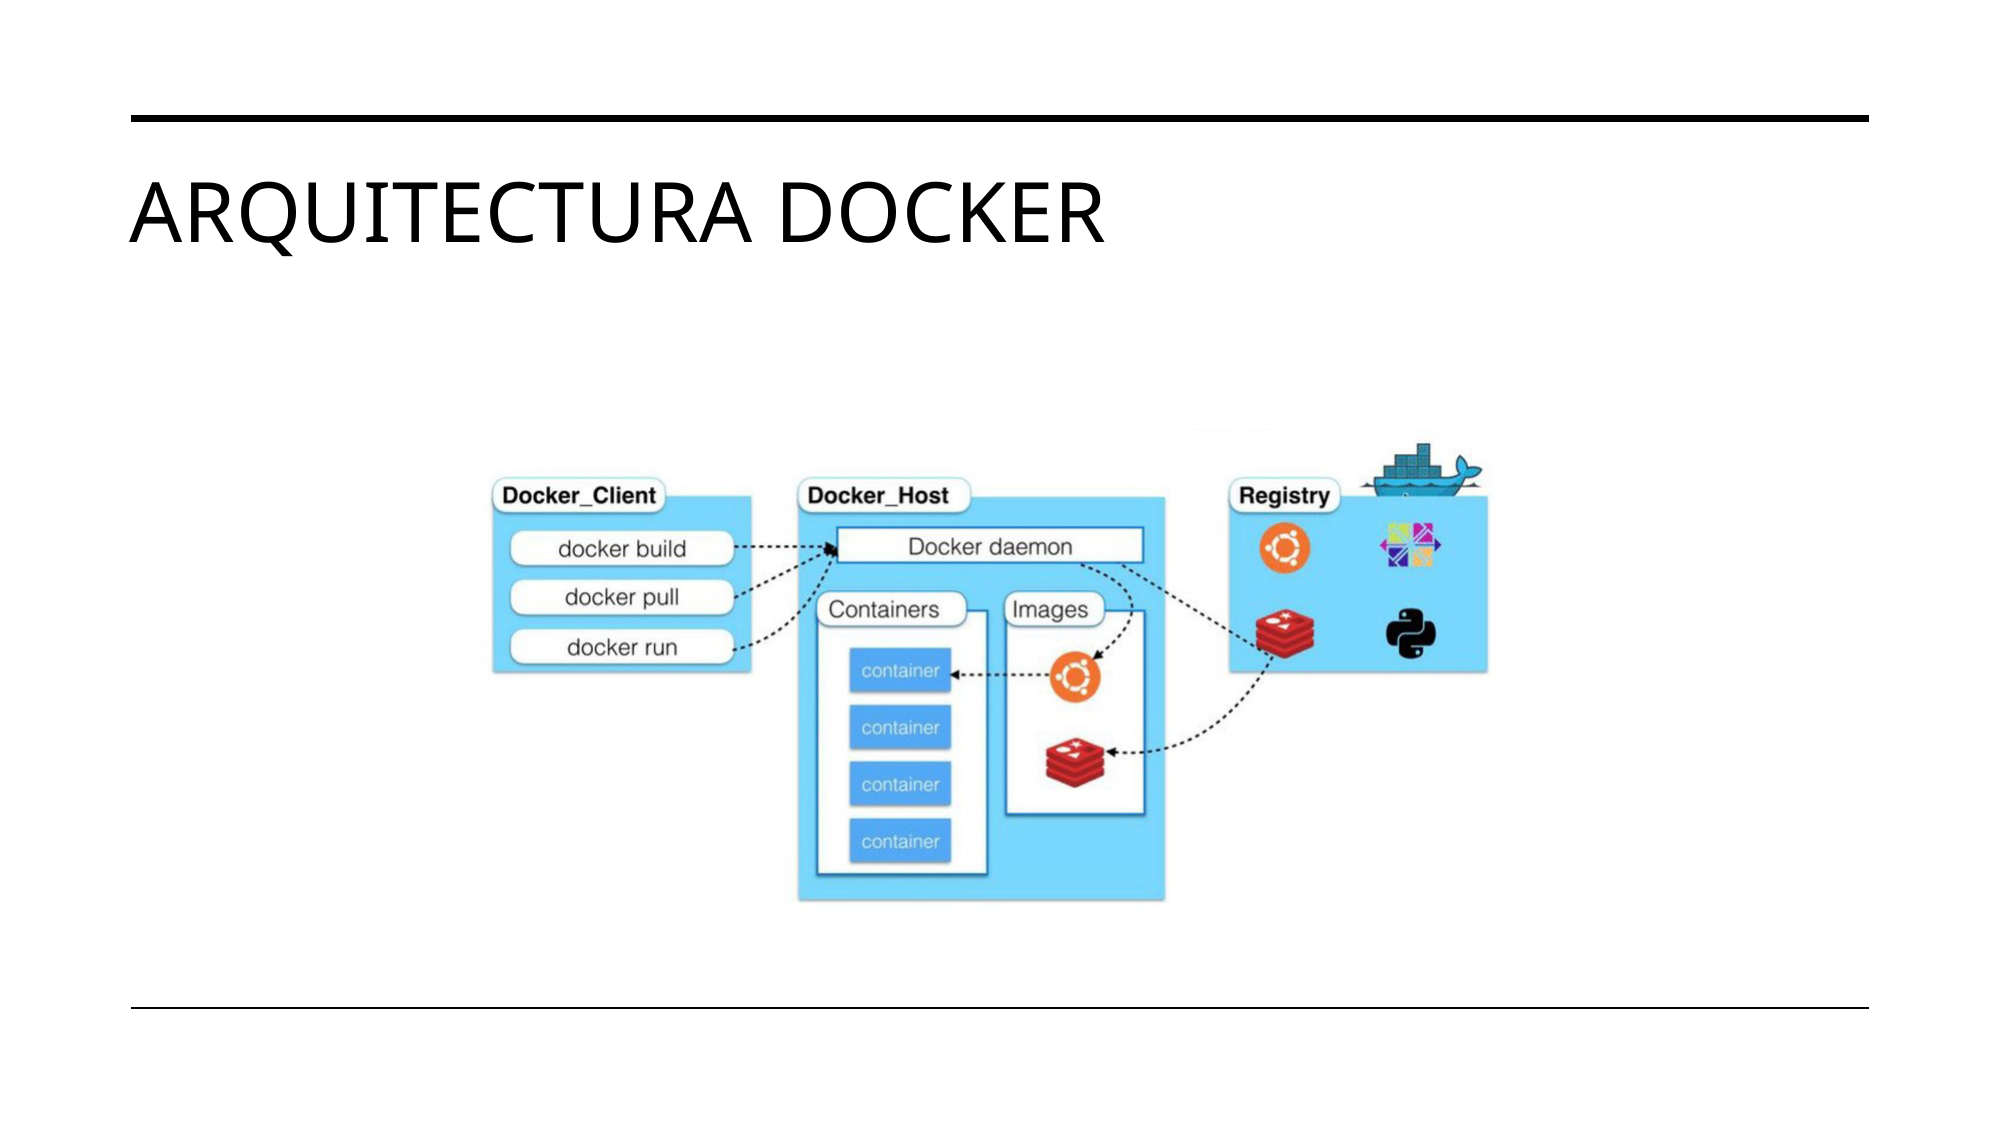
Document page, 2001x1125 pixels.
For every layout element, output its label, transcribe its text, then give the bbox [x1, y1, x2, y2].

picture [479, 429, 1504, 919]
title Arquitectura Docker [114, 151, 1869, 377]
